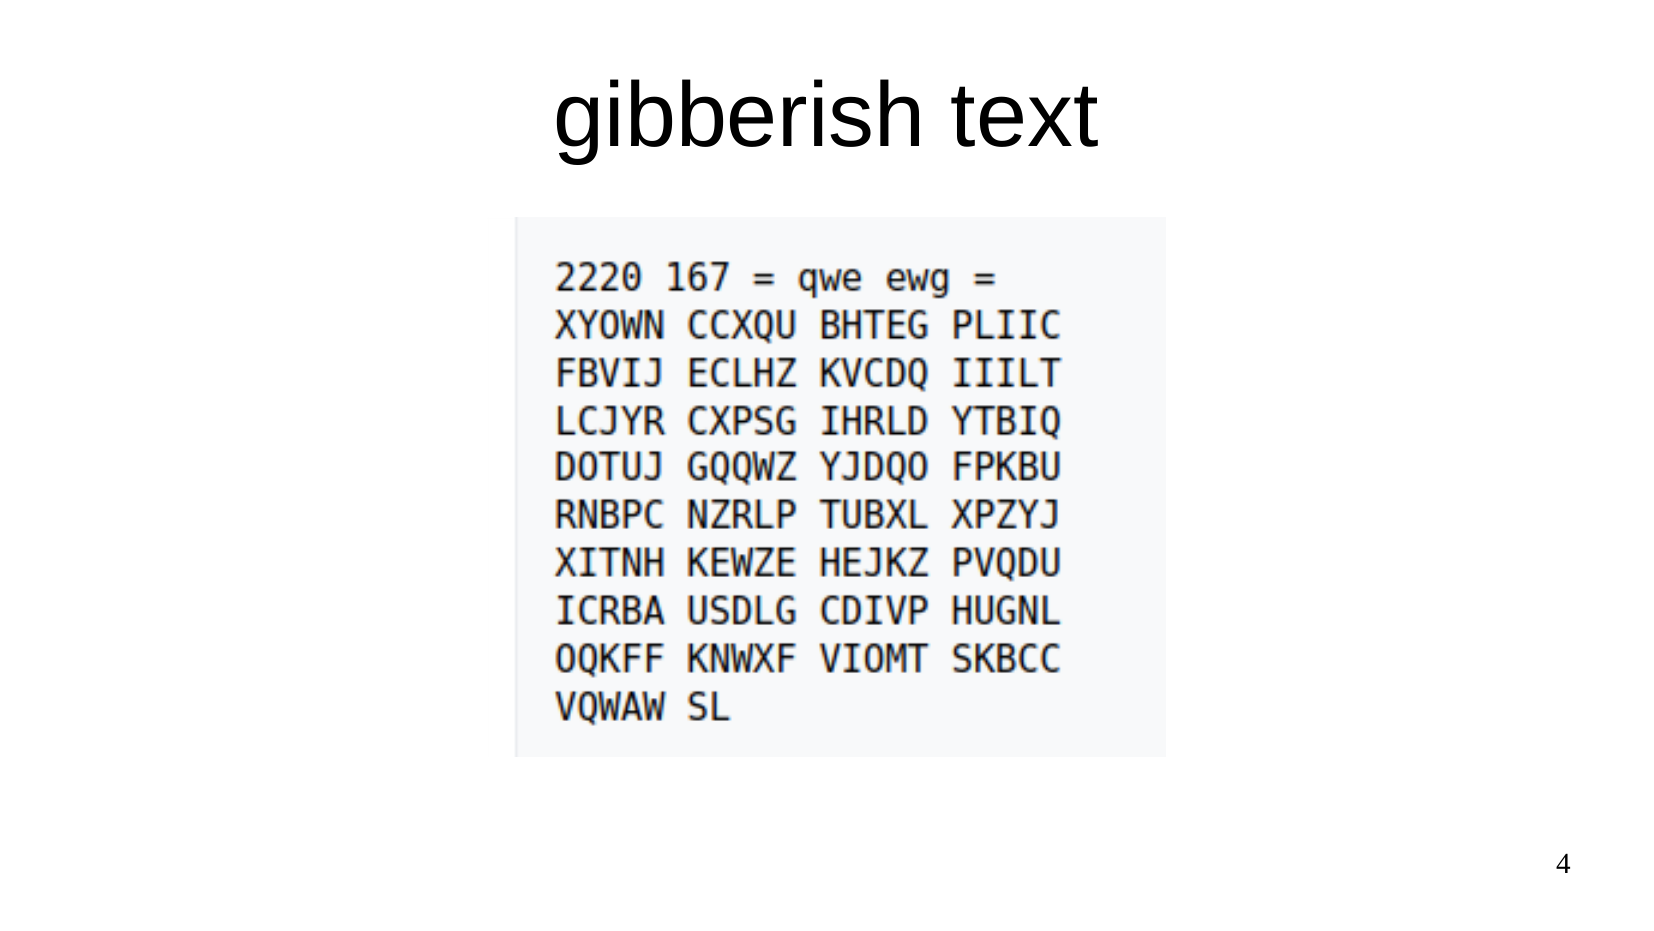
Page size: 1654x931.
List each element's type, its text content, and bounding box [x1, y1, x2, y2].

picture [487, 217, 1166, 758]
title gibberish text [82, 37, 1571, 193]
